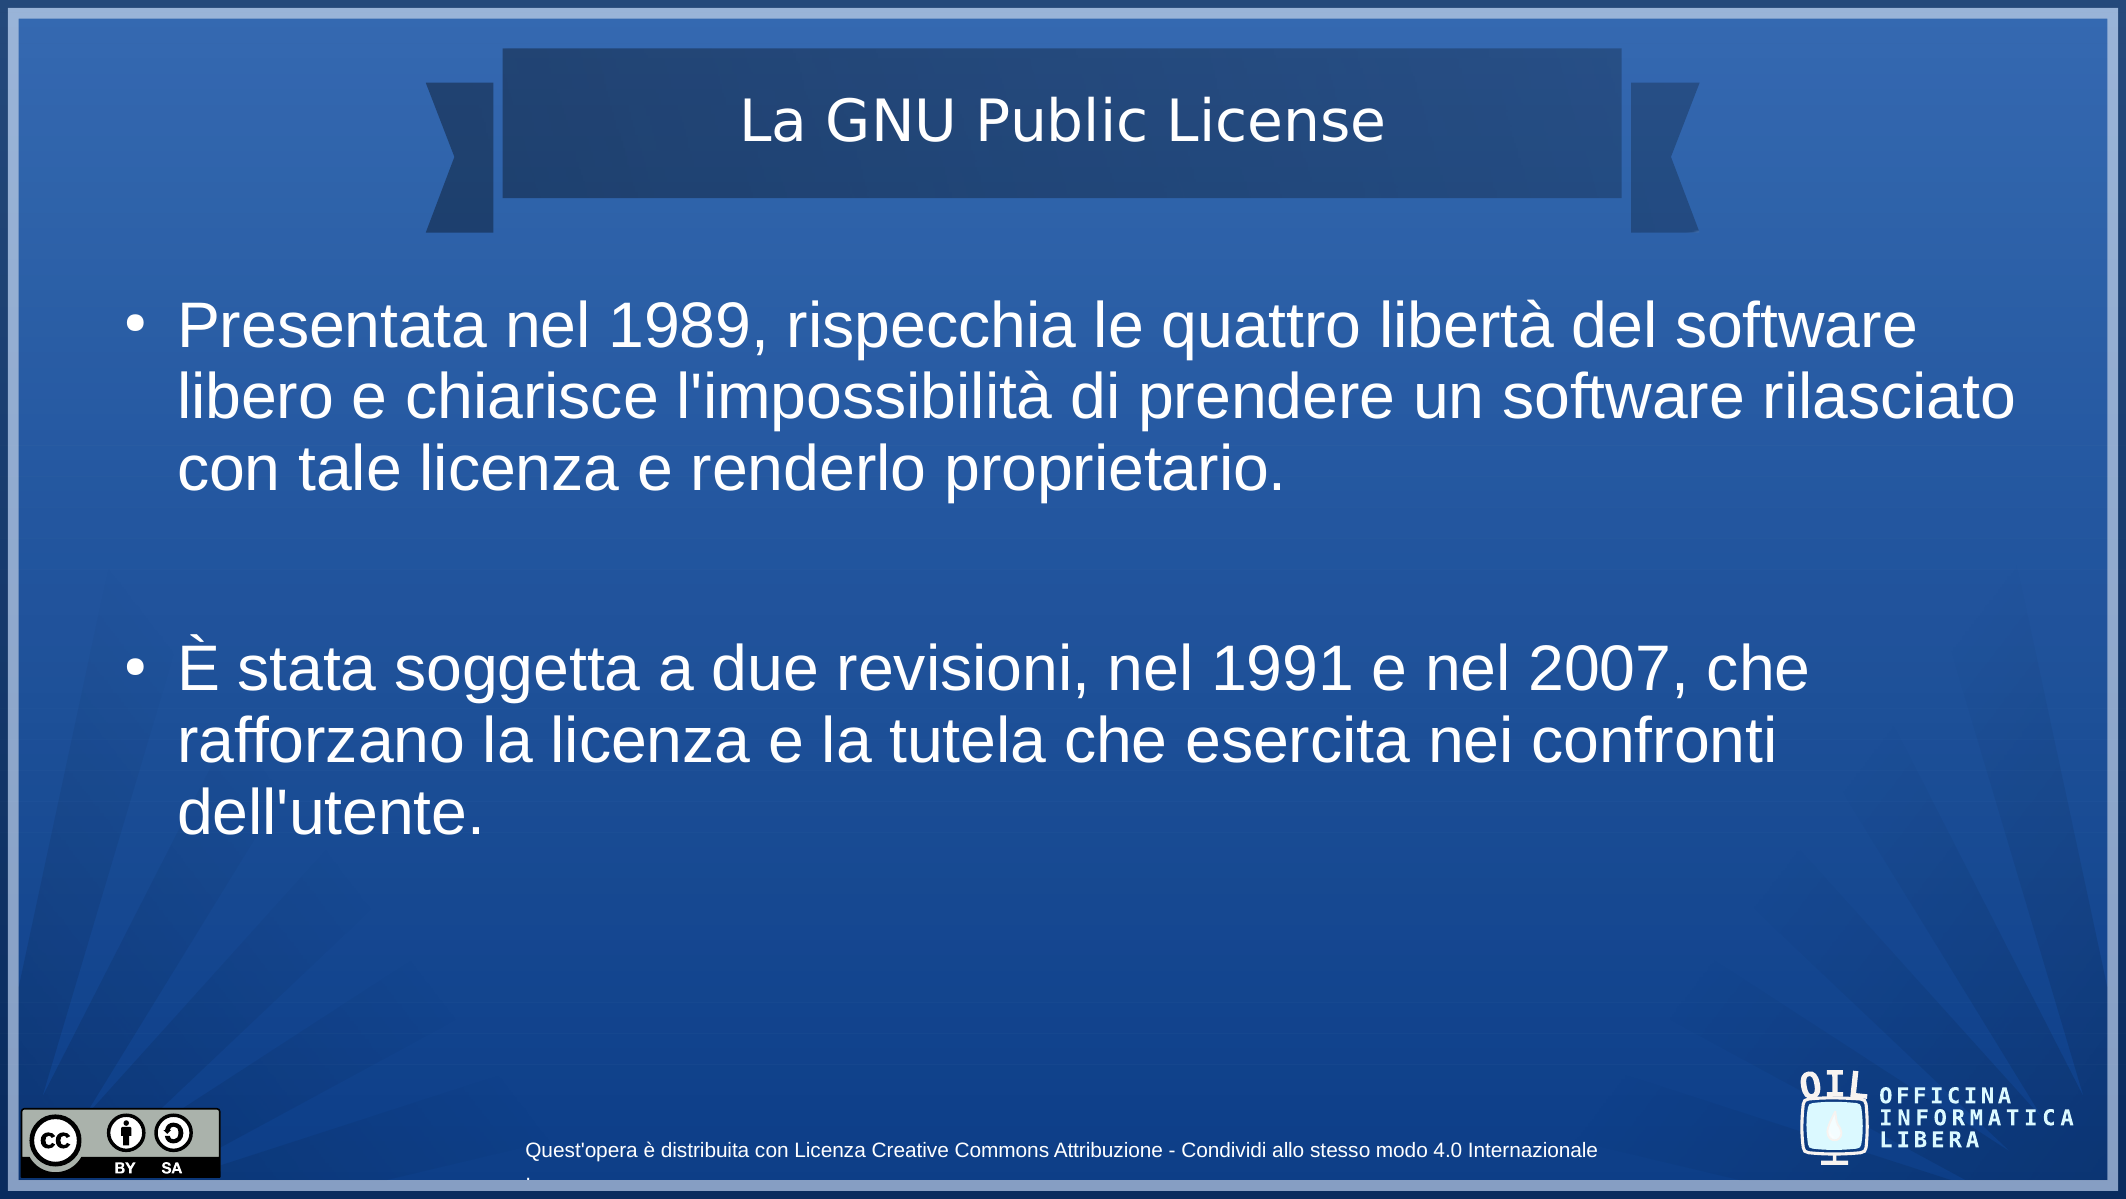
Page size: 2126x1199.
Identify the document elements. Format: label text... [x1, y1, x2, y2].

list Presentata nel 1989, rispecchia le quattro libertà del software libero e chiarisce l'impossibilità di prendere un software rilasciato con tale licenza e renderlo proprietario. È stata soggetta a due revisioni, nel 1991 e nel 2007, che rafforzano la licenza e la tutela che esercita nei confronti dell'utente. [106, 289, 2020, 1199]
picture [20, 1107, 221, 1178]
picture [1720, 940, 2126, 1199]
title La GNU Public License [501, 45, 1625, 198]
text_box Quest'opera è distribuita con Licenza Creative Commons Attribuzione - Condividi allo stesso modo 4.0 Internazionale. [510, 1131, 1619, 1193]
